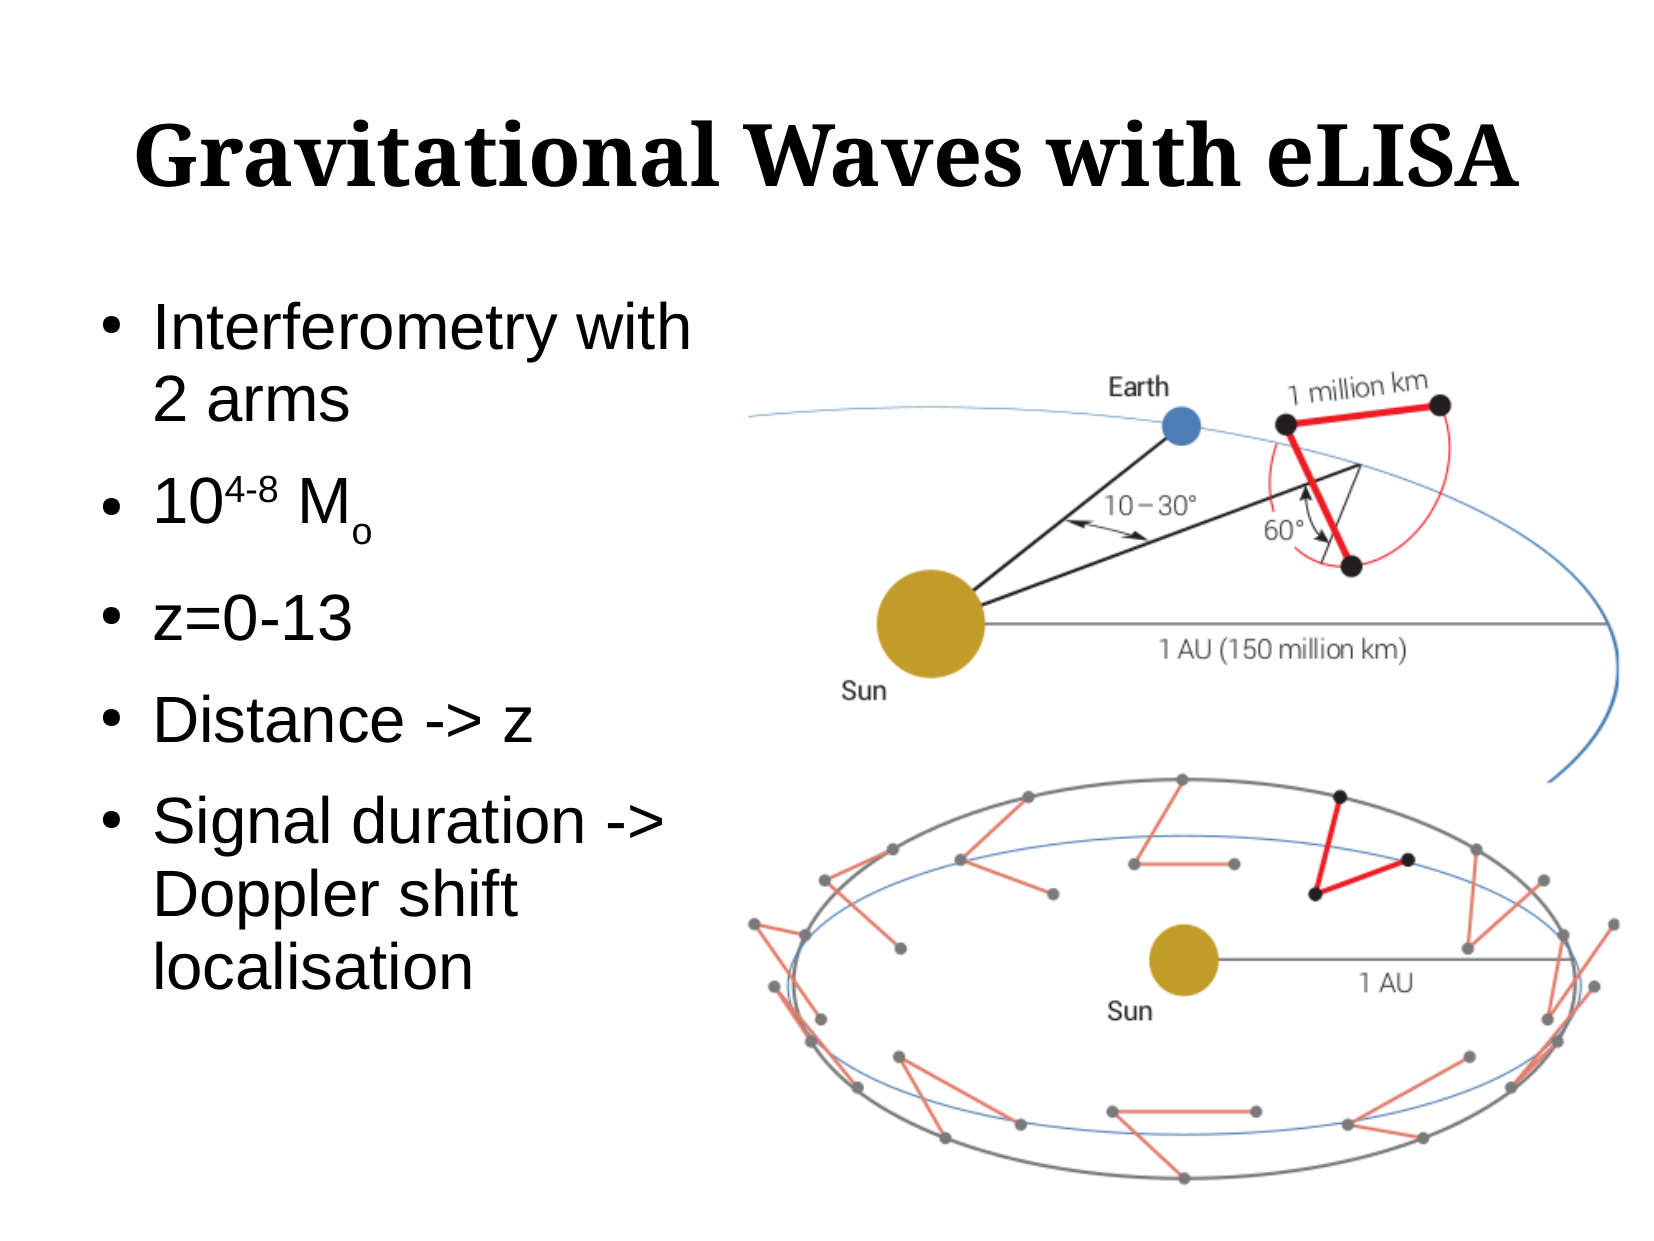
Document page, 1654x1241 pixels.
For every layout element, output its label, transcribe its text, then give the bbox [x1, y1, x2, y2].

list Interferometry with 2 arms 104-8 Mo z=0-13 Distance -> z Signal duration -> Doppler shift localisation [82, 290, 713, 1010]
title Gravitational Waves with eLISA [82, 49, 1571, 257]
picture [712, 337, 1637, 1194]
